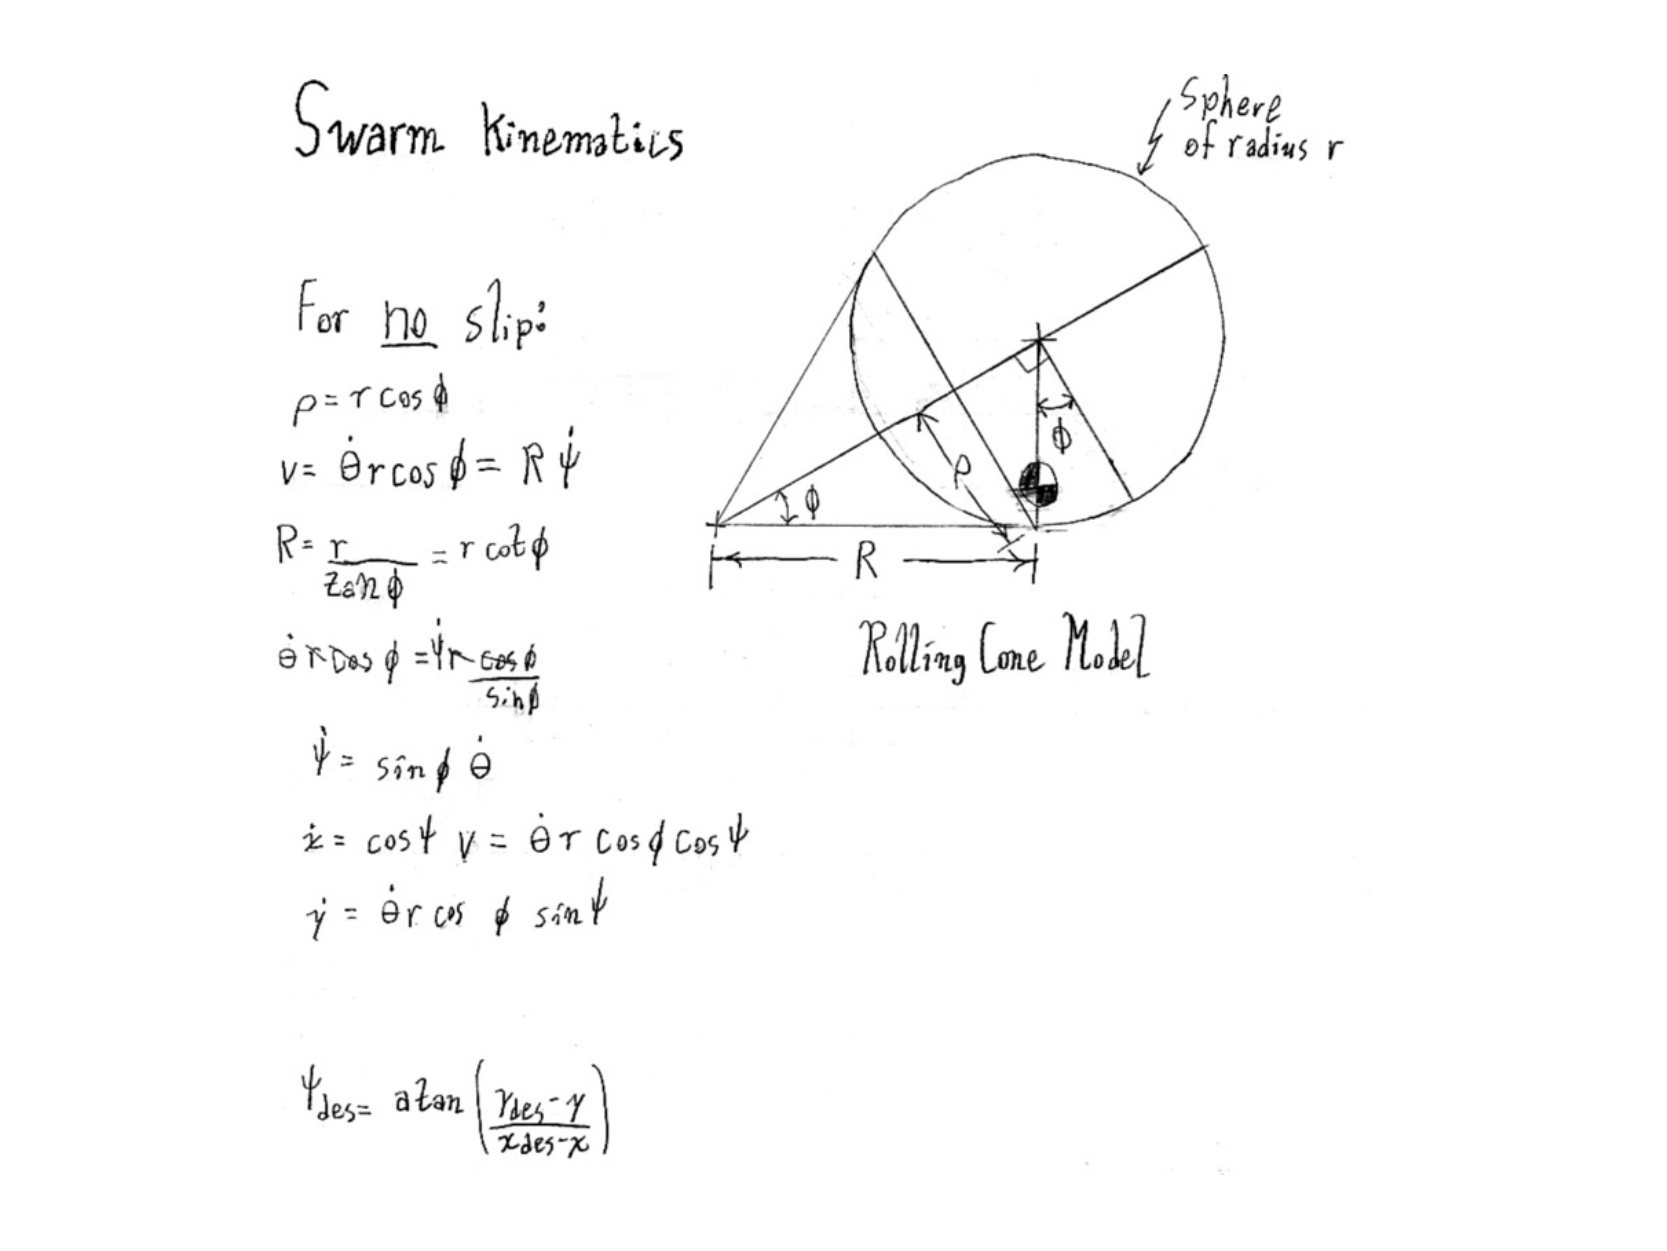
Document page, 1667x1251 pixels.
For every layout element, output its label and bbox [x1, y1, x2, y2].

picture [270, 74, 1371, 1176]
